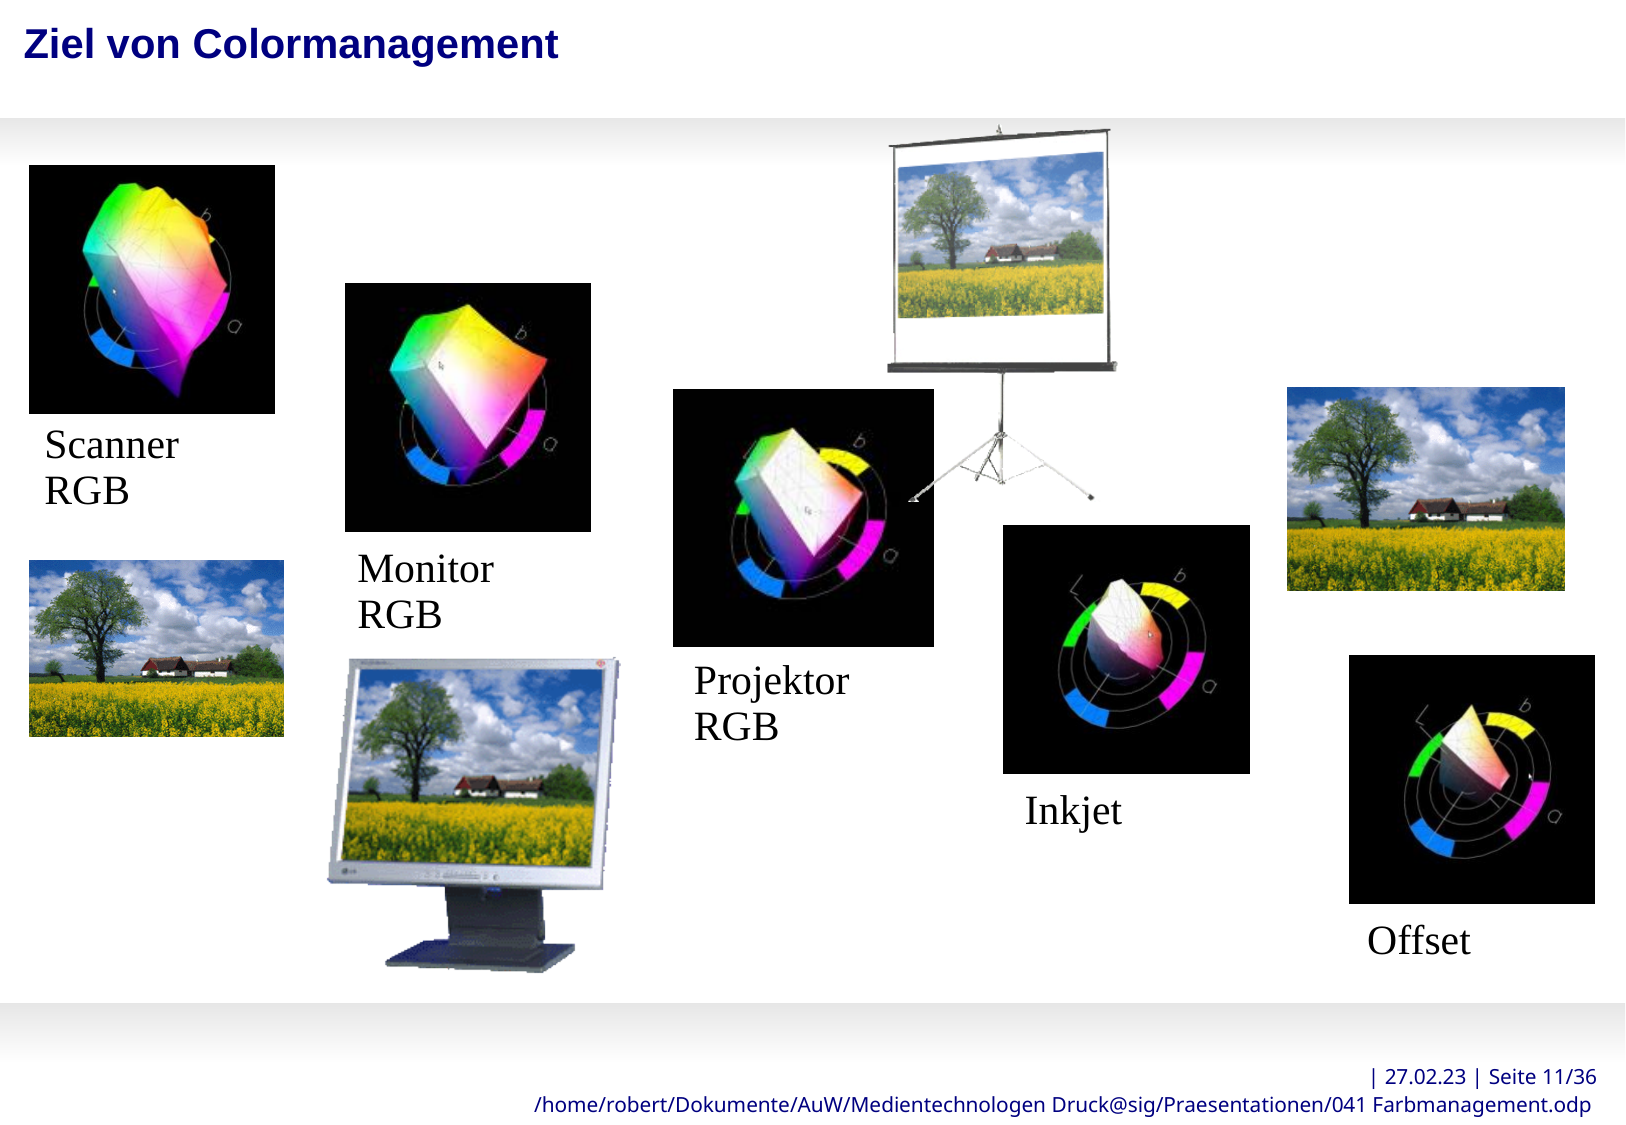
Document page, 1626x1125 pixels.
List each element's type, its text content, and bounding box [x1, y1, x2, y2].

picture [673, 124, 1119, 647]
text_box Inkjet [1009, 779, 1247, 842]
picture [1003, 525, 1250, 774]
picture [1349, 655, 1595, 904]
picture [345, 283, 591, 532]
text_box Offset [1352, 909, 1589, 972]
text_box Projektor RGB [679, 649, 916, 759]
picture [1287, 387, 1565, 591]
title Ziel von Colormanagement [23, 11, 1600, 130]
picture [29, 560, 284, 738]
text_box Scanner RGB [29, 413, 266, 523]
picture [29, 165, 275, 414]
picture [324, 654, 621, 975]
text_box Monitor RGB [342, 537, 579, 647]
